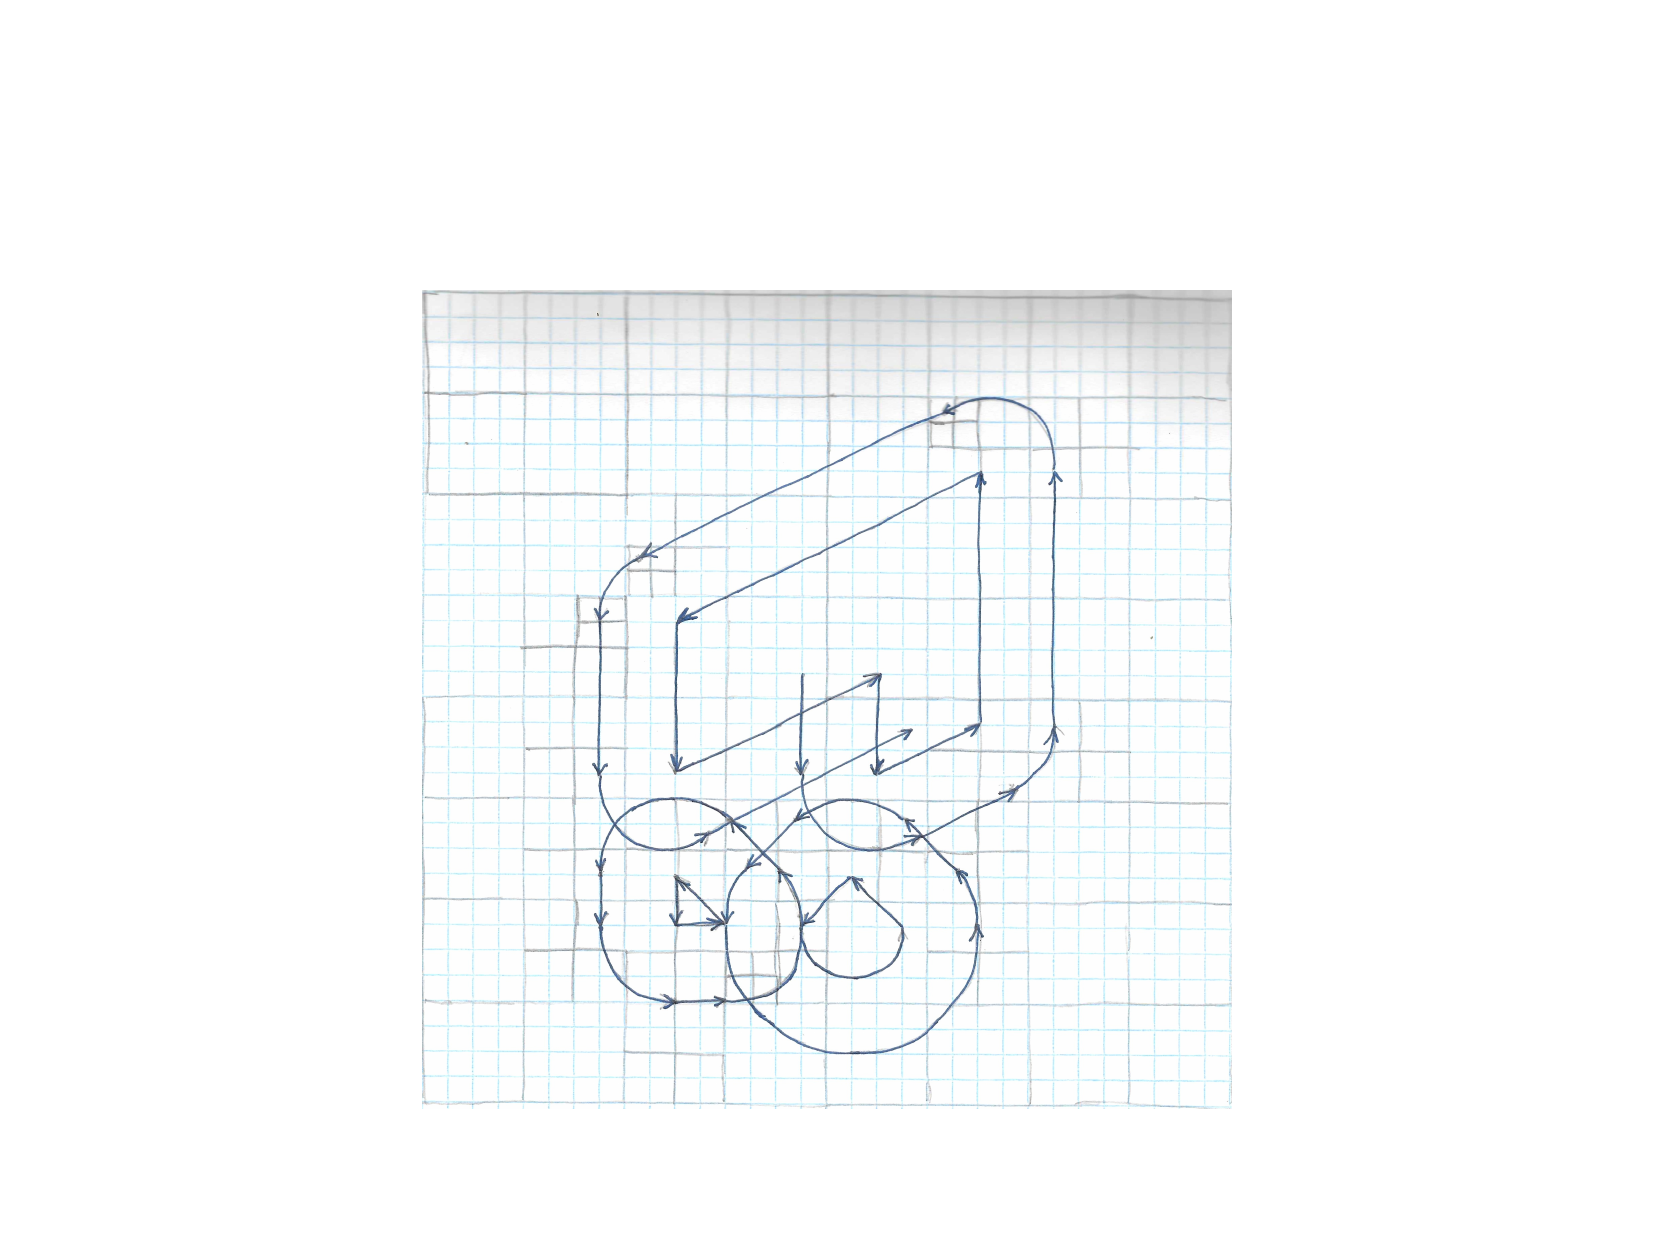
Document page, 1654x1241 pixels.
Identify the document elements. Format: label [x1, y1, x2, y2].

picture [422, 290, 1232, 1109]
